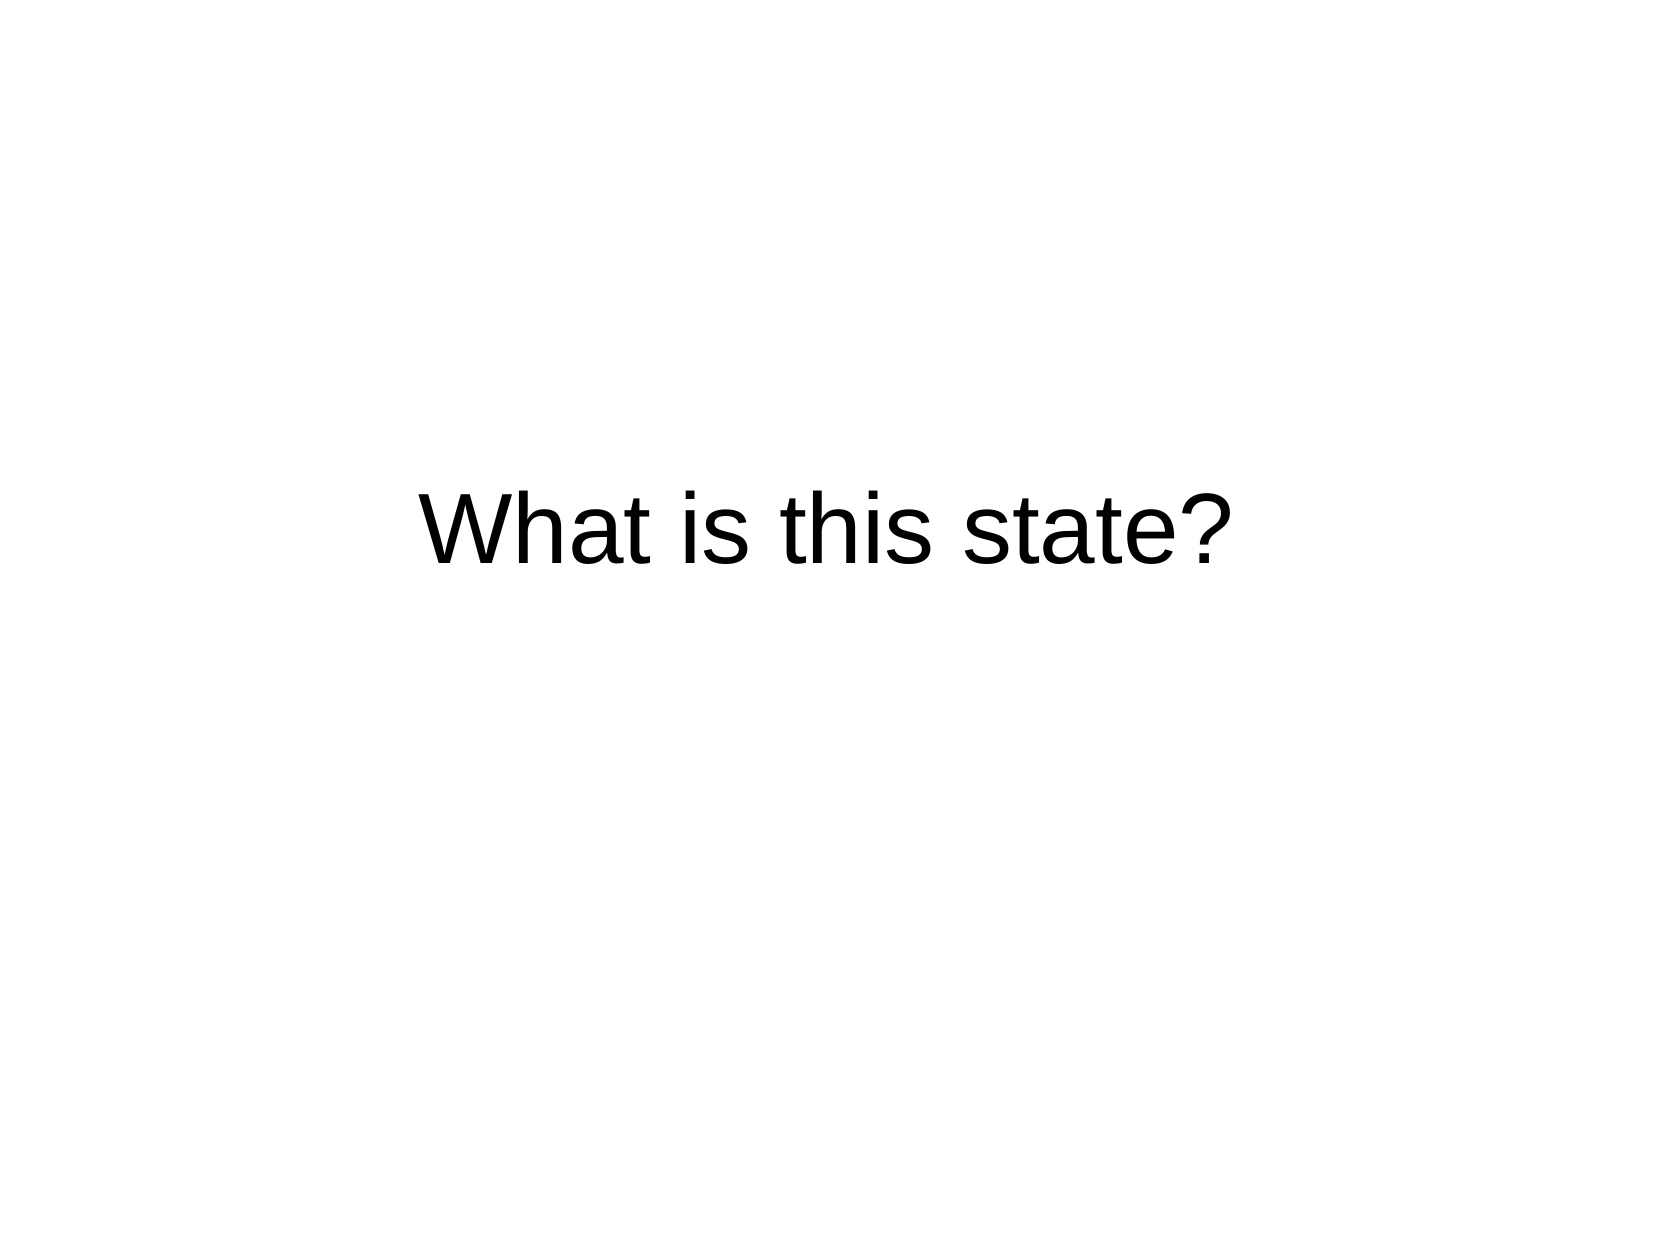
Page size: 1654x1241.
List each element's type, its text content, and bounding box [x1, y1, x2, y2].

subtitle What is this state? [82, 49, 1571, 1010]
